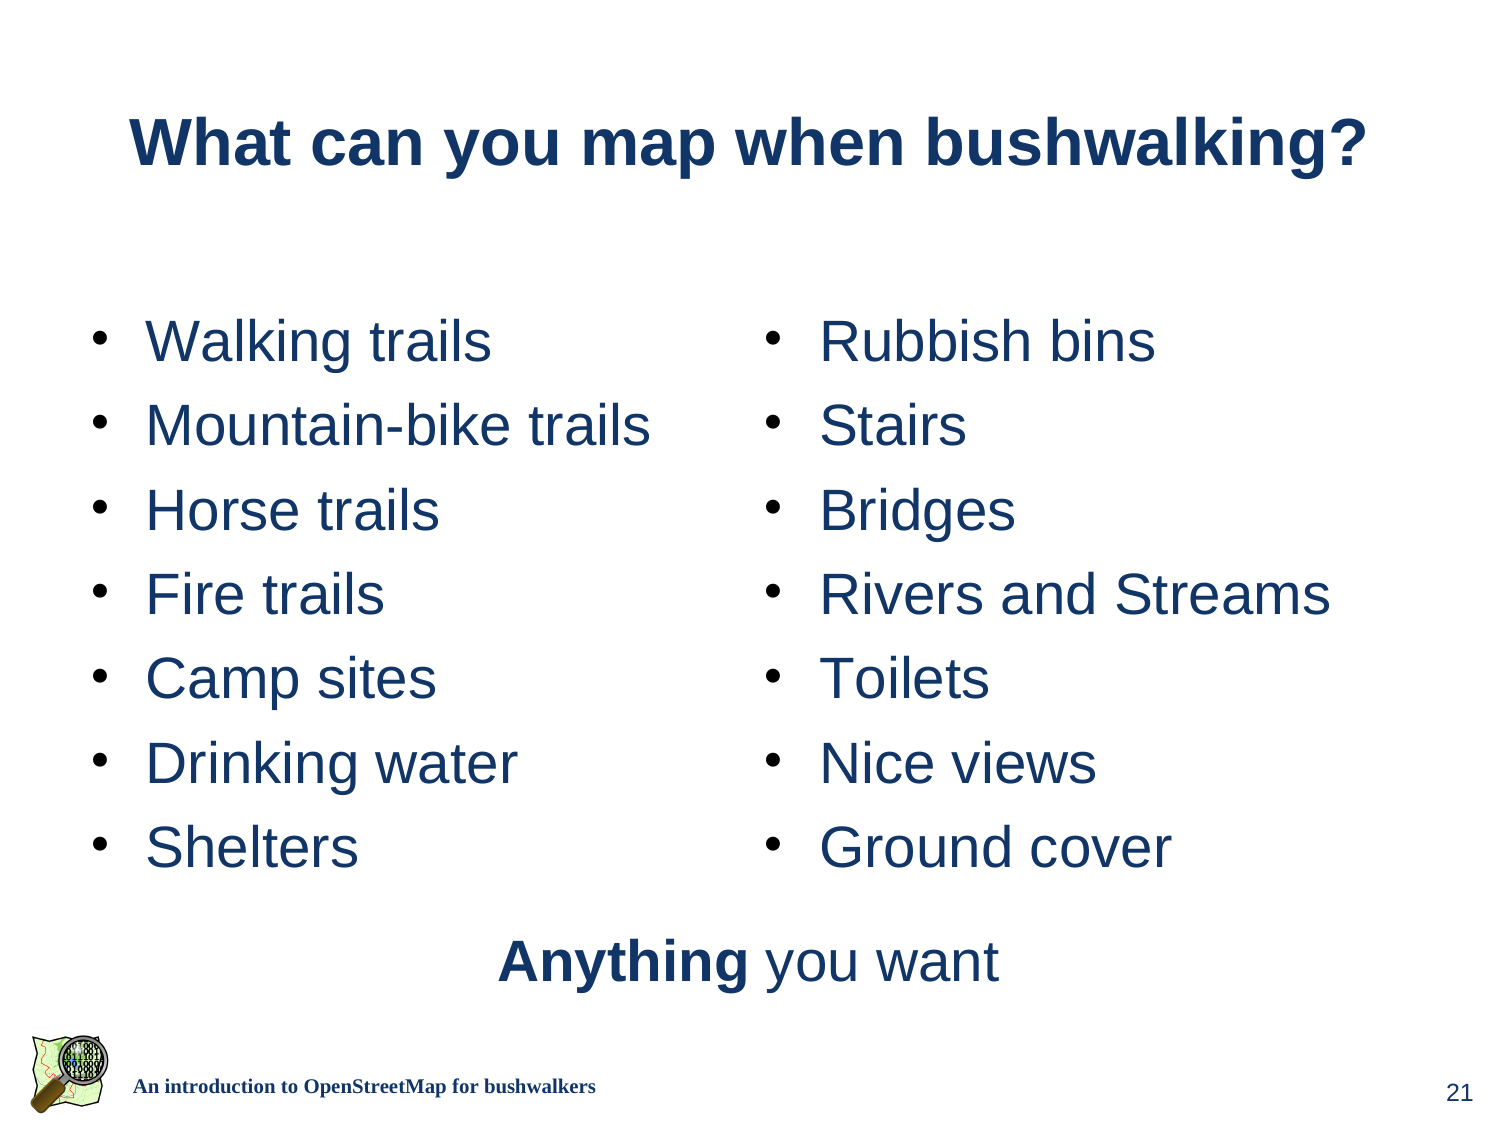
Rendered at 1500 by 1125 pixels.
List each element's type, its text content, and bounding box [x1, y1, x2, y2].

list Rubbish bins Stairs Bridges Rivers and Streams Toilets Nice views Ground cover [748, 295, 1382, 915]
title What can you map when bushwalking? [74, 44, 1425, 233]
list Walking trails Mountain-bike trails Horse trails Fire trails Camp sites Drinking water Shelters [74, 295, 709, 915]
picture [29, 1033, 110, 1114]
list Anything you want [59, 915, 1383, 1038]
